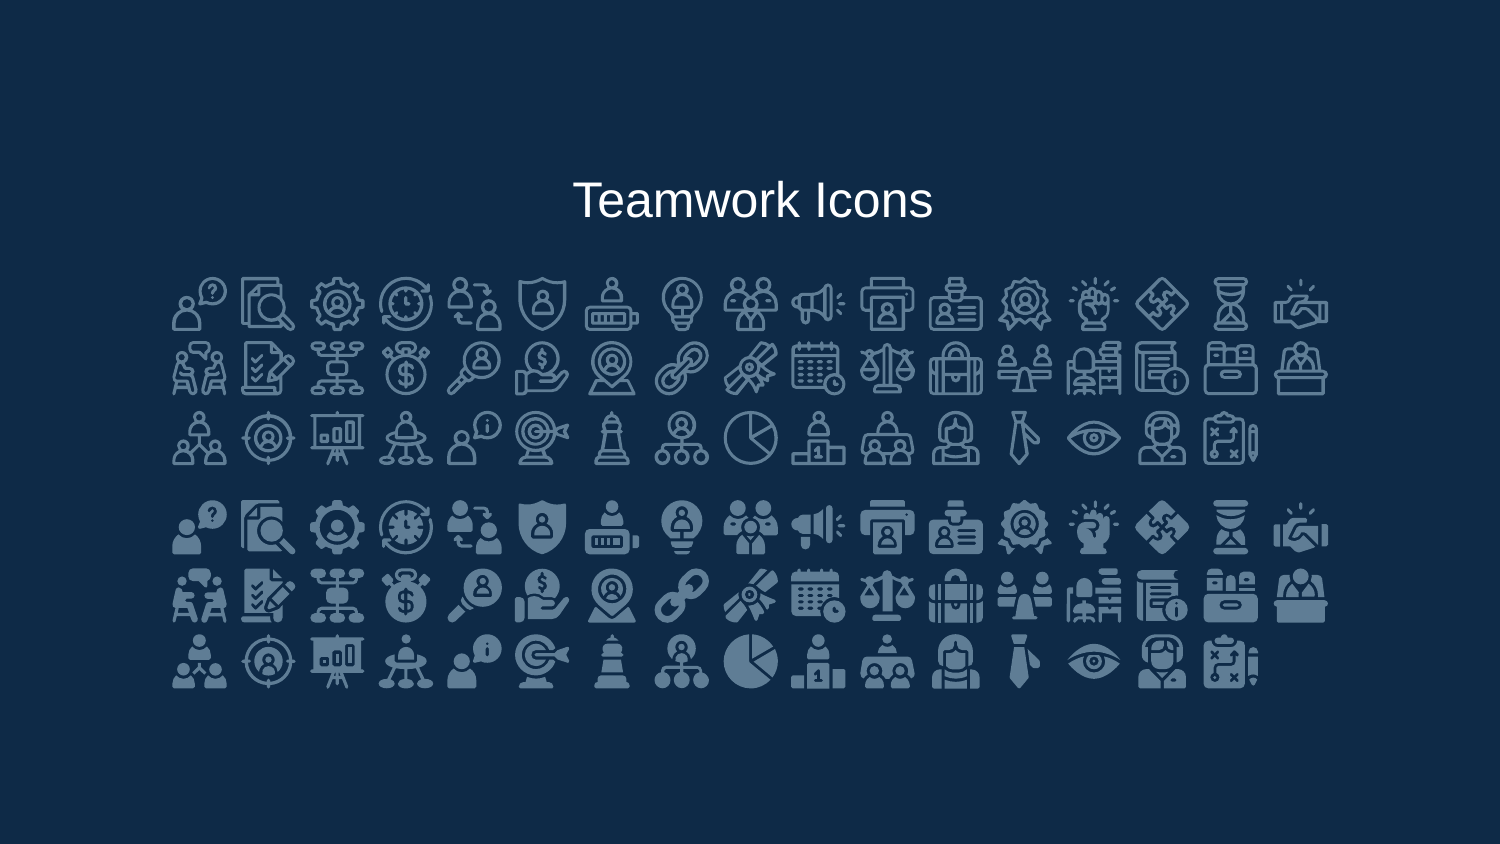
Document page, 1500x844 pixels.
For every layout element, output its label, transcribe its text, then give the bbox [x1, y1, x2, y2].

text_box [534, 646, 570, 663]
text_box [1067, 420, 1121, 456]
text_box [601, 659, 624, 673]
text_box [1068, 656, 1120, 679]
text_box [723, 341, 778, 396]
text_box [1292, 568, 1309, 585]
text_box [860, 410, 915, 466]
text_box [1216, 509, 1246, 517]
text_box [518, 276, 567, 331]
text_box [241, 276, 296, 332]
text_box [1034, 538, 1052, 555]
text_box [997, 597, 1017, 607]
text_box [661, 500, 703, 539]
text_box [759, 593, 776, 610]
text_box [588, 606, 636, 623]
text_box [446, 341, 501, 396]
text_box [882, 634, 893, 644]
text_box [944, 679, 967, 689]
text_box [241, 410, 296, 466]
text_box [1095, 587, 1122, 594]
text_box [1163, 669, 1186, 689]
text_box [1098, 606, 1122, 623]
text_box [1072, 600, 1096, 623]
text_box [1109, 286, 1116, 292]
text_box [177, 662, 190, 676]
text_box [1066, 587, 1074, 623]
text_box [209, 663, 222, 676]
text_box [938, 634, 973, 667]
text_box [812, 634, 825, 647]
text_box [241, 616, 272, 623]
text_box [1206, 568, 1223, 575]
text_box [1248, 647, 1259, 654]
text_box [860, 570, 915, 612]
text_box [1301, 583, 1315, 597]
text_box [379, 276, 433, 332]
text_box [606, 634, 619, 641]
text_box [860, 276, 915, 331]
text_box [1141, 634, 1183, 663]
text_box [310, 341, 365, 396]
text_box [791, 283, 833, 325]
text_box [600, 276, 624, 303]
text_box [791, 568, 840, 582]
text_box [1151, 640, 1164, 651]
text_box [678, 509, 686, 517]
text_box [723, 276, 778, 332]
text_box [1273, 524, 1281, 547]
text_box [947, 500, 964, 507]
text_box [661, 276, 703, 332]
text_box [310, 410, 365, 466]
text_box [514, 597, 525, 623]
text_box [379, 410, 434, 466]
text_box [944, 509, 967, 523]
text_box [997, 538, 1016, 555]
text_box [1081, 280, 1087, 287]
text_box [401, 634, 411, 644]
text_box [1027, 648, 1040, 669]
text_box [192, 662, 207, 675]
text_box [453, 534, 473, 548]
text_box [791, 675, 805, 689]
text_box [594, 675, 630, 689]
text_box [654, 410, 710, 466]
text_box [172, 295, 202, 331]
text_box [1225, 574, 1236, 591]
text_box [946, 650, 966, 670]
text_box [997, 584, 1017, 594]
text_box [279, 538, 296, 555]
text_box [791, 341, 846, 396]
text_box [247, 506, 283, 552]
text_box [1086, 655, 1102, 670]
text_box [1165, 598, 1188, 621]
text_box [584, 529, 630, 555]
text_box [1135, 276, 1190, 331]
text_box [748, 602, 765, 621]
text_box [741, 586, 758, 603]
text_box [997, 366, 1052, 393]
text_box [1248, 423, 1258, 463]
text_box [976, 584, 983, 601]
text_box [860, 342, 915, 394]
text_box [204, 675, 227, 689]
text_box [584, 305, 639, 331]
text_box [928, 519, 983, 555]
text_box [447, 604, 466, 623]
text_box [807, 410, 830, 437]
text_box [447, 276, 473, 309]
text_box [1321, 524, 1329, 547]
text_box [674, 551, 691, 555]
text_box [1000, 571, 1014, 585]
text_box [674, 519, 690, 529]
text_box [188, 341, 211, 361]
text_box [447, 515, 473, 532]
text_box [1232, 529, 1246, 545]
text_box [188, 646, 211, 660]
text_box [836, 514, 842, 521]
text_box [241, 634, 296, 689]
text_box [836, 292, 842, 300]
text_box [654, 568, 710, 623]
text_box [1033, 344, 1053, 367]
text_box [807, 646, 830, 660]
text_box [1213, 547, 1249, 555]
text_box [670, 541, 694, 548]
text_box [192, 634, 206, 647]
text_box [475, 537, 502, 555]
text_box [1224, 539, 1237, 545]
text_box [472, 283, 492, 296]
text_box [310, 568, 365, 623]
text_box [1276, 574, 1291, 598]
text_box [1213, 277, 1249, 331]
text_box [895, 666, 905, 676]
text_box [945, 584, 967, 600]
text_box [1146, 582, 1179, 621]
text_box [813, 508, 824, 539]
text_box [860, 509, 915, 536]
text_box [515, 410, 570, 466]
text_box [267, 600, 276, 610]
text_box [1206, 577, 1223, 591]
text_box [378, 500, 433, 555]
text_box [1033, 597, 1052, 607]
text_box [678, 643, 685, 651]
text_box [1248, 656, 1258, 676]
text_box [1203, 640, 1245, 689]
text_box [723, 515, 749, 536]
text_box [1098, 568, 1118, 575]
text_box [201, 350, 227, 396]
text_box [1136, 581, 1144, 621]
text_box [1103, 280, 1110, 287]
text_box [836, 308, 842, 316]
text_box [310, 500, 365, 555]
text_box [1011, 634, 1028, 644]
text_box [826, 505, 833, 544]
text_box [1009, 647, 1029, 689]
text_box [632, 535, 640, 549]
text_box [527, 596, 570, 620]
text_box [1035, 571, 1049, 585]
text_box [1077, 286, 1110, 332]
text_box [1291, 525, 1319, 545]
text_box [832, 669, 846, 689]
text_box [201, 587, 227, 623]
text_box [928, 601, 936, 623]
text_box [594, 410, 630, 466]
text_box [172, 587, 198, 623]
text_box [381, 568, 431, 623]
text_box [600, 512, 624, 526]
text_box [398, 646, 415, 660]
text_box [725, 600, 748, 623]
text_box [198, 500, 227, 529]
text_box [172, 410, 227, 466]
text_box [241, 341, 296, 396]
text_box [178, 519, 196, 536]
text_box [928, 276, 983, 331]
text_box [1071, 509, 1078, 515]
text_box [1152, 601, 1165, 605]
text_box [591, 568, 633, 616]
text_box [870, 500, 906, 507]
text_box [723, 410, 778, 465]
text_box [515, 634, 556, 676]
title Teamwork Icons [175, 152, 1332, 232]
text_box [869, 666, 880, 676]
text_box [463, 568, 502, 607]
text_box [944, 603, 967, 623]
text_box [1156, 671, 1169, 678]
text_box [273, 569, 282, 579]
text_box [1098, 596, 1122, 604]
text_box [800, 536, 811, 550]
text_box [1249, 677, 1258, 686]
text_box [588, 341, 636, 396]
text_box [473, 506, 492, 520]
text_box [654, 653, 710, 689]
text_box [1135, 513, 1160, 541]
text_box [271, 587, 290, 605]
text_box [177, 576, 187, 586]
text_box [1135, 341, 1190, 396]
text_box [997, 344, 1017, 367]
text_box [998, 276, 1052, 331]
text_box [872, 614, 902, 621]
text_box [1273, 600, 1329, 623]
text_box [447, 668, 477, 689]
text_box [1286, 284, 1293, 292]
text_box [601, 643, 624, 657]
text_box [241, 500, 280, 549]
text_box [723, 592, 740, 612]
text_box [1136, 570, 1179, 580]
text_box [1216, 515, 1245, 529]
text_box [453, 311, 473, 325]
text_box [928, 341, 983, 396]
text_box [1167, 640, 1174, 651]
text_box [1164, 513, 1190, 541]
text_box [172, 675, 195, 689]
text_box [1213, 500, 1249, 507]
text_box [1273, 294, 1329, 330]
text_box [1203, 410, 1245, 465]
text_box [736, 534, 750, 555]
text_box [1309, 508, 1315, 515]
text_box [807, 662, 830, 689]
text_box [729, 500, 746, 516]
text_box [744, 520, 757, 534]
text_box [836, 530, 842, 537]
text_box [1151, 650, 1174, 670]
text_box [310, 634, 365, 689]
text_box [1081, 503, 1088, 510]
text_box [752, 515, 778, 536]
text_box [865, 677, 884, 689]
text_box [1203, 341, 1258, 396]
text_box [453, 653, 470, 670]
text_box [860, 656, 915, 679]
text_box [928, 584, 936, 601]
text_box [260, 519, 283, 542]
text_box [605, 500, 619, 513]
text_box [480, 522, 497, 538]
text_box [1071, 286, 1078, 292]
text_box [1310, 574, 1325, 598]
text_box [381, 341, 431, 396]
text_box [1138, 669, 1161, 689]
text_box [1239, 571, 1255, 585]
text_box [248, 507, 258, 517]
text_box [1287, 508, 1293, 515]
text_box [1032, 584, 1052, 594]
text_box [1103, 503, 1110, 510]
text_box [212, 576, 222, 586]
text_box [944, 568, 967, 582]
text_box [752, 534, 766, 555]
text_box [873, 522, 902, 555]
text_box [756, 570, 778, 593]
text_box [944, 669, 967, 679]
text_box [654, 341, 709, 396]
text_box [518, 500, 567, 555]
text_box [1283, 517, 1316, 553]
text_box [172, 534, 202, 555]
text_box [1216, 529, 1230, 545]
text_box [791, 439, 846, 466]
text_box [1273, 341, 1329, 396]
text_box [1011, 593, 1038, 620]
text_box [748, 568, 768, 585]
text_box [172, 350, 198, 396]
text_box [932, 410, 980, 466]
text_box [518, 676, 554, 689]
text_box [723, 634, 771, 689]
text_box [746, 535, 755, 541]
text_box [1066, 340, 1122, 396]
text_box [285, 581, 296, 592]
text_box [1138, 410, 1186, 466]
text_box [1148, 500, 1176, 525]
text_box [932, 669, 942, 689]
text_box [244, 568, 283, 623]
text_box [1309, 284, 1315, 292]
text_box [452, 500, 469, 516]
text_box [1203, 593, 1258, 623]
text_box [1067, 643, 1121, 661]
text_box [1101, 578, 1121, 585]
text_box [310, 276, 365, 332]
text_box [791, 584, 840, 617]
text_box [752, 634, 774, 659]
text_box [476, 299, 502, 332]
text_box [877, 645, 897, 654]
text_box [755, 500, 772, 516]
text_box [1109, 510, 1117, 515]
text_box [1076, 577, 1093, 598]
text_box [1001, 500, 1049, 548]
text_box [976, 601, 983, 623]
text_box [1077, 500, 1110, 555]
text_box [667, 634, 696, 660]
text_box [890, 677, 910, 689]
text_box [473, 410, 502, 440]
text_box [823, 600, 846, 623]
text_box [188, 568, 211, 588]
text_box [970, 669, 980, 689]
text_box [1214, 634, 1235, 644]
text_box [473, 634, 502, 663]
text_box [753, 649, 778, 678]
text_box [524, 568, 560, 599]
text_box [1009, 410, 1040, 466]
text_box [378, 654, 434, 689]
text_box [1148, 529, 1176, 555]
text_box [791, 514, 811, 534]
text_box [460, 596, 474, 610]
text_box [198, 276, 227, 306]
text_box [447, 430, 477, 466]
text_box [524, 643, 546, 667]
text_box [1286, 583, 1300, 598]
text_box [515, 341, 570, 396]
